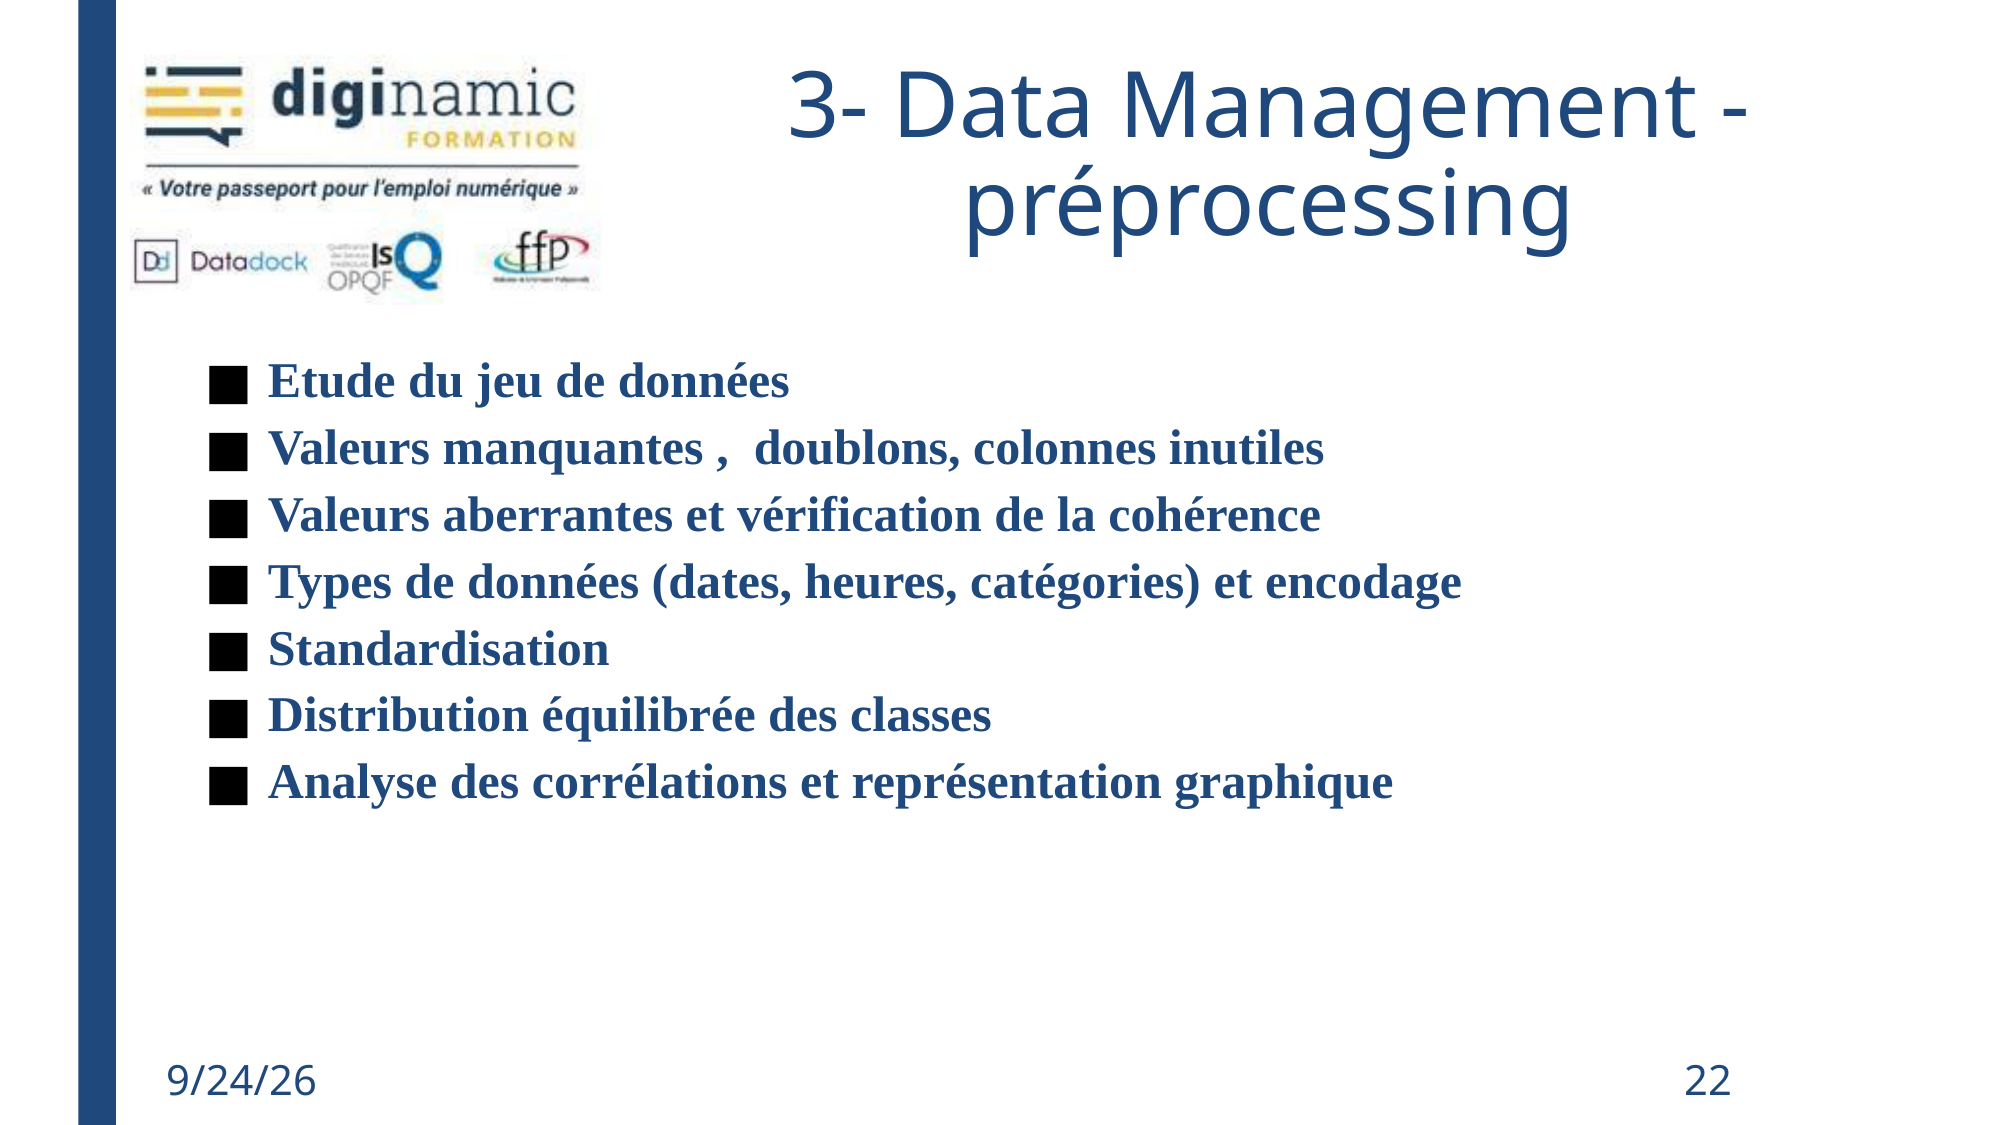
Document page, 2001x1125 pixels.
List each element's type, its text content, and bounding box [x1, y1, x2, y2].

list Etude du jeu de données Valeurs manquantes , doublons, colonnes inutiles Valeurs aberrantes et vérification de la cohérence Types de données (dates, heures, catégories) et encodage Standardisation Distribution équilibrée des classes Analyse des corrélations et représentation graphique [189, 345, 1907, 1064]
text_box 2/23/2024 [151, 1043, 389, 1110]
title 3- Data Management - préprocessing [597, 51, 1941, 299]
text_box [1669, 1043, 1931, 1110]
